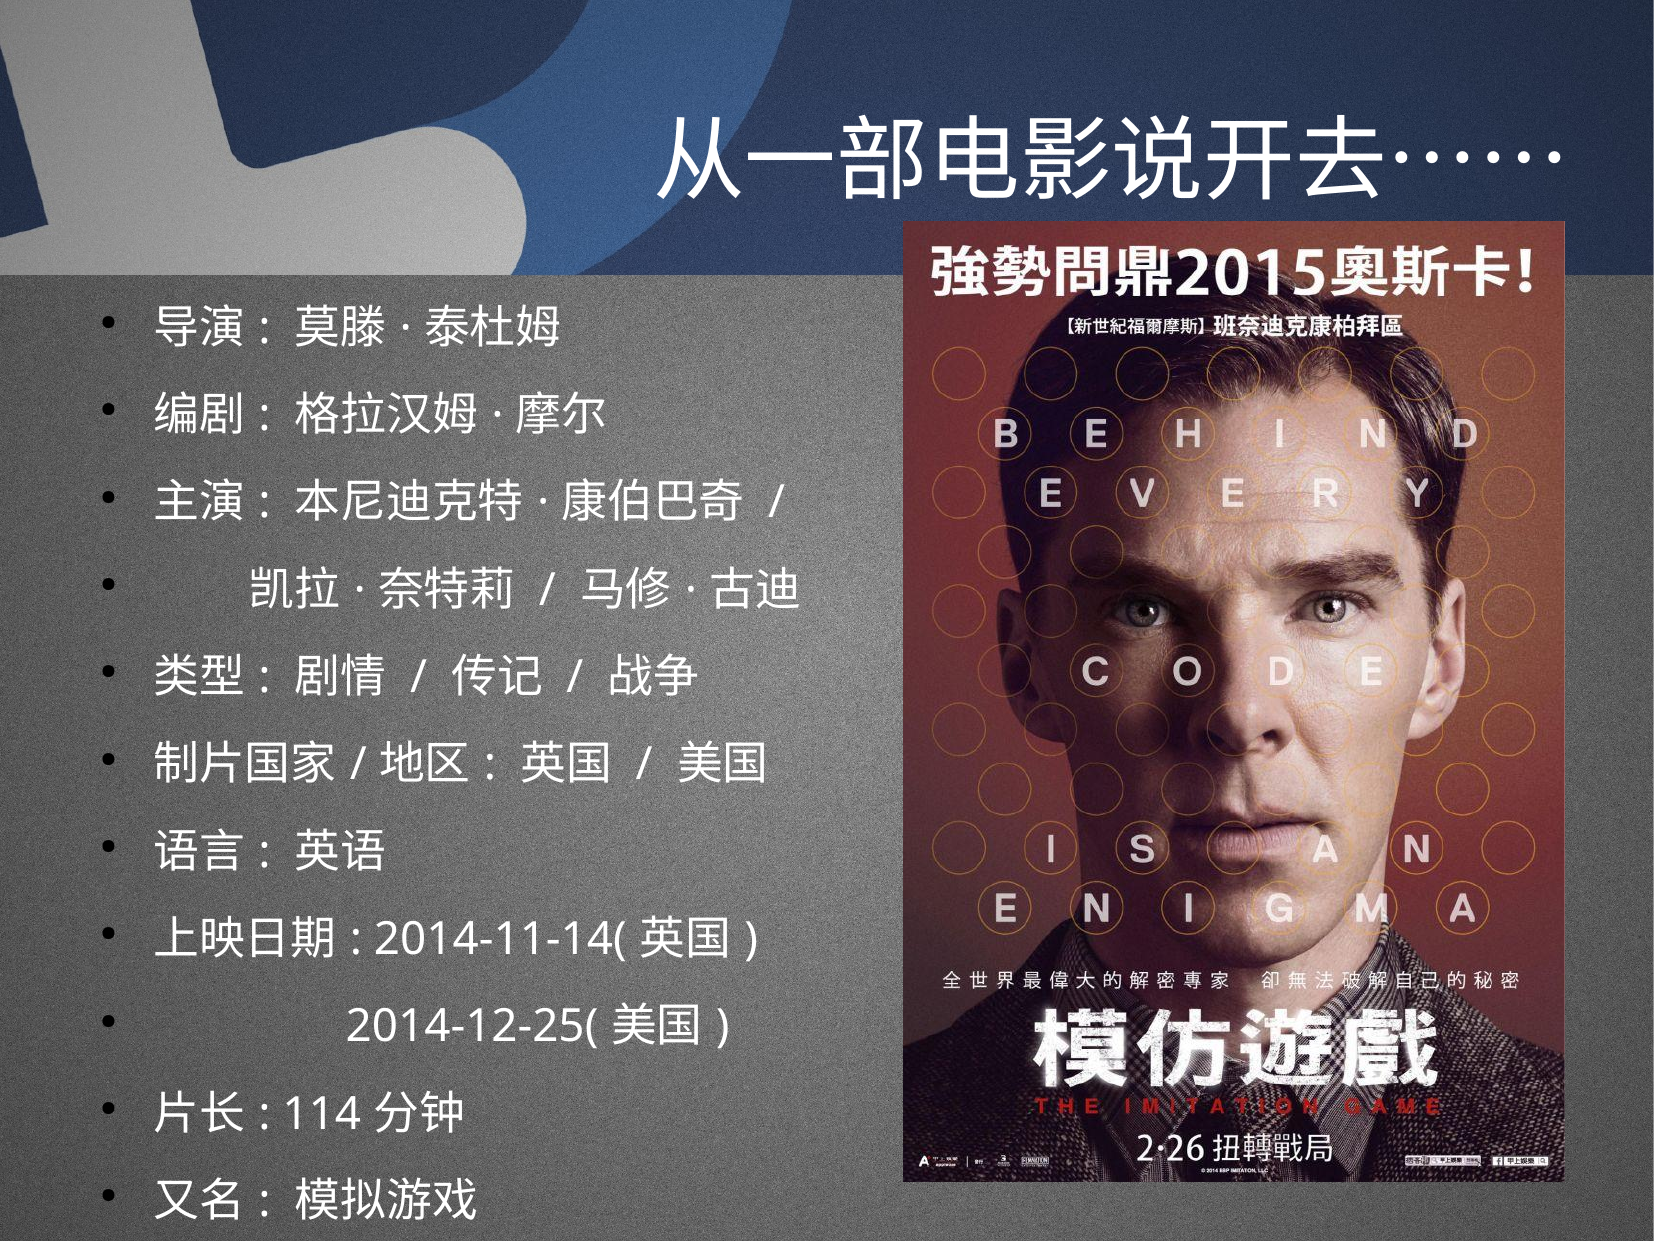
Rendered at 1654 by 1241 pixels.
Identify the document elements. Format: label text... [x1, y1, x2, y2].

title 从一部电影说开去…… [82, 49, 1571, 257]
list 导演: 莫滕·泰杜姆 编剧: 格拉汉姆·摩尔 主演: 本尼迪克特·康伯巴奇 / 凯拉·奈特莉 / 马修·古迪 类型: 剧情 / 传记 / 战争 制片国家/地区: 英国 / 美国 语言: 英语 上映日期: 2014-11-14(英国) 2014-12-25(美国) 片长: 114分钟 又名: 模拟游戏 [82, 290, 1571, 1088]
picture [0, 0, 1654, 1241]
